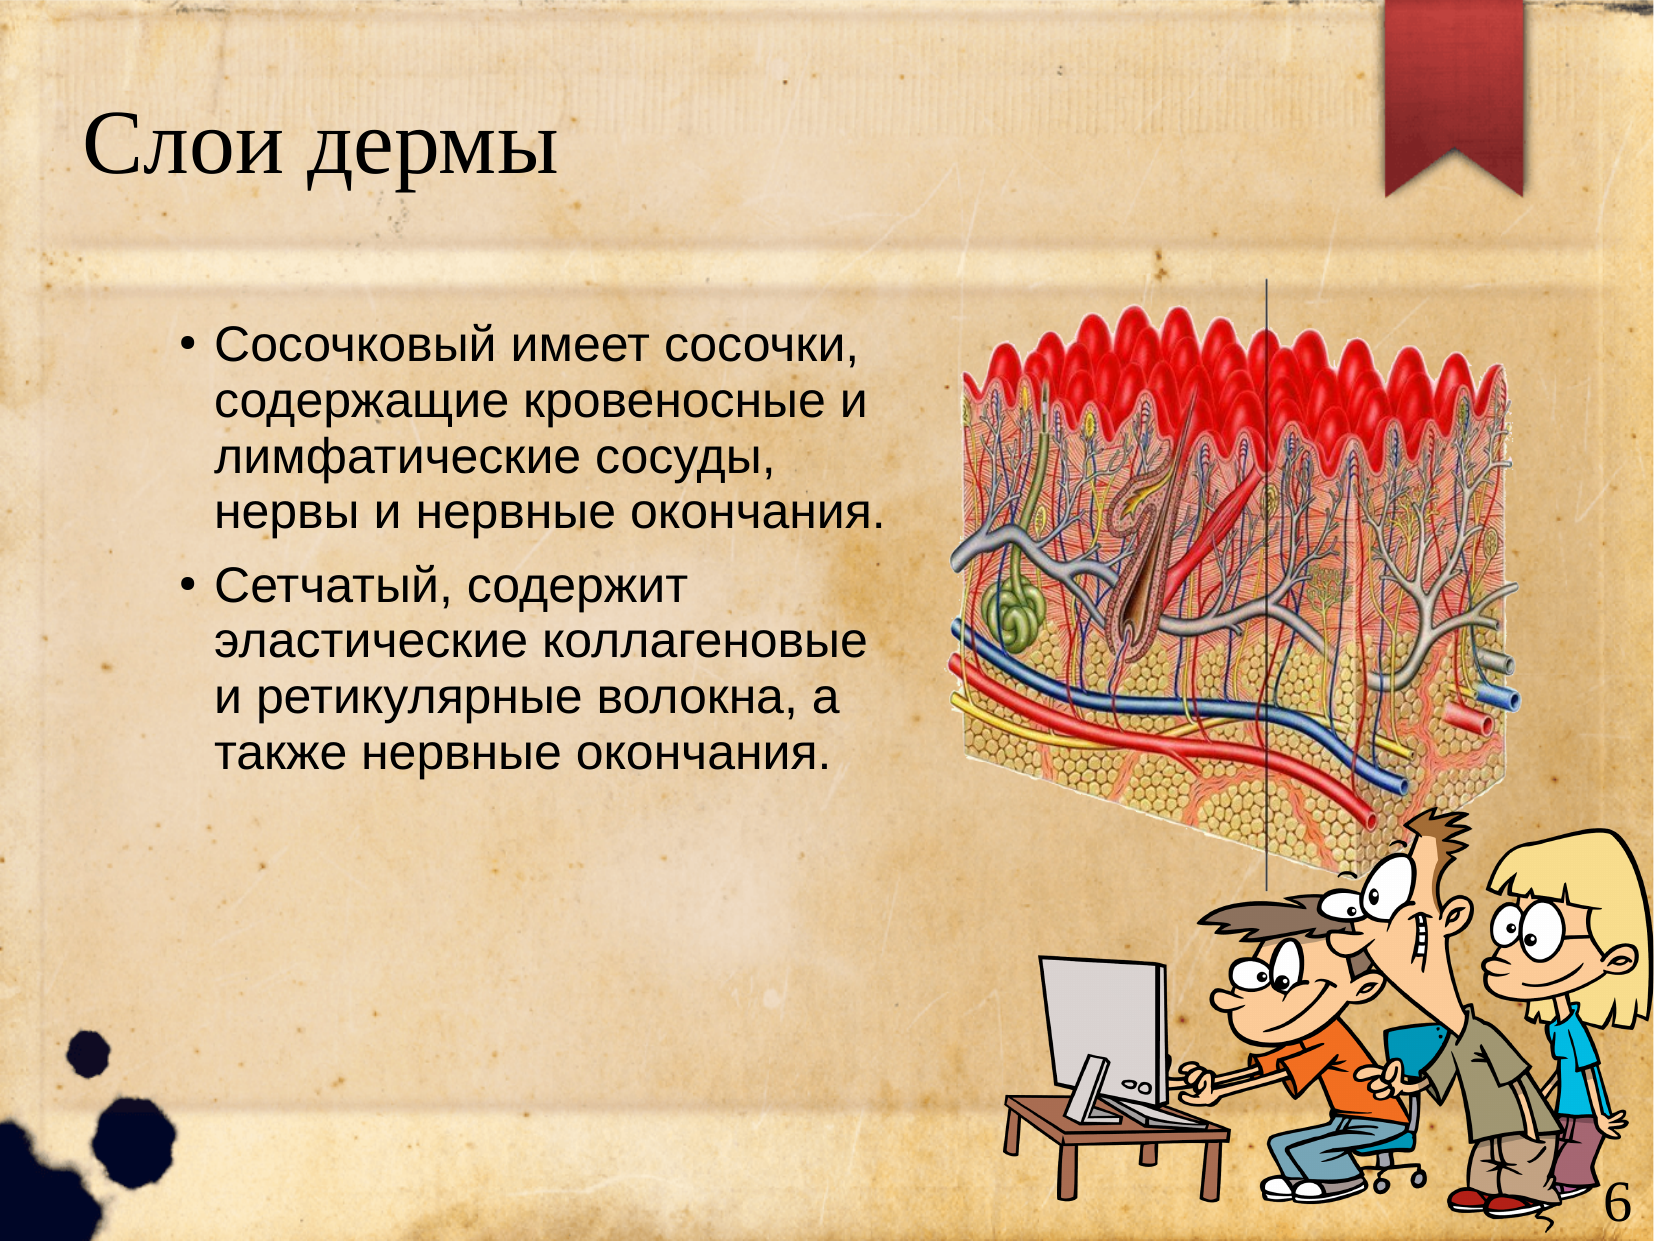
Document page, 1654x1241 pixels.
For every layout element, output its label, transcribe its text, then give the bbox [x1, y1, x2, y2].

title Слои дермы [82, 49, 1347, 237]
list 6 [1541, 1169, 1633, 1235]
picture [0, 0, 1654, 1241]
text_box Сосочковый имеет сосочки, содержащие кровеносные и лимфатические сосуды, нервы и нервные окончания. Сетчатый, содержит эластические коллагеновые и ретикулярные волокна, а также нервные окончания. [163, 308, 916, 788]
